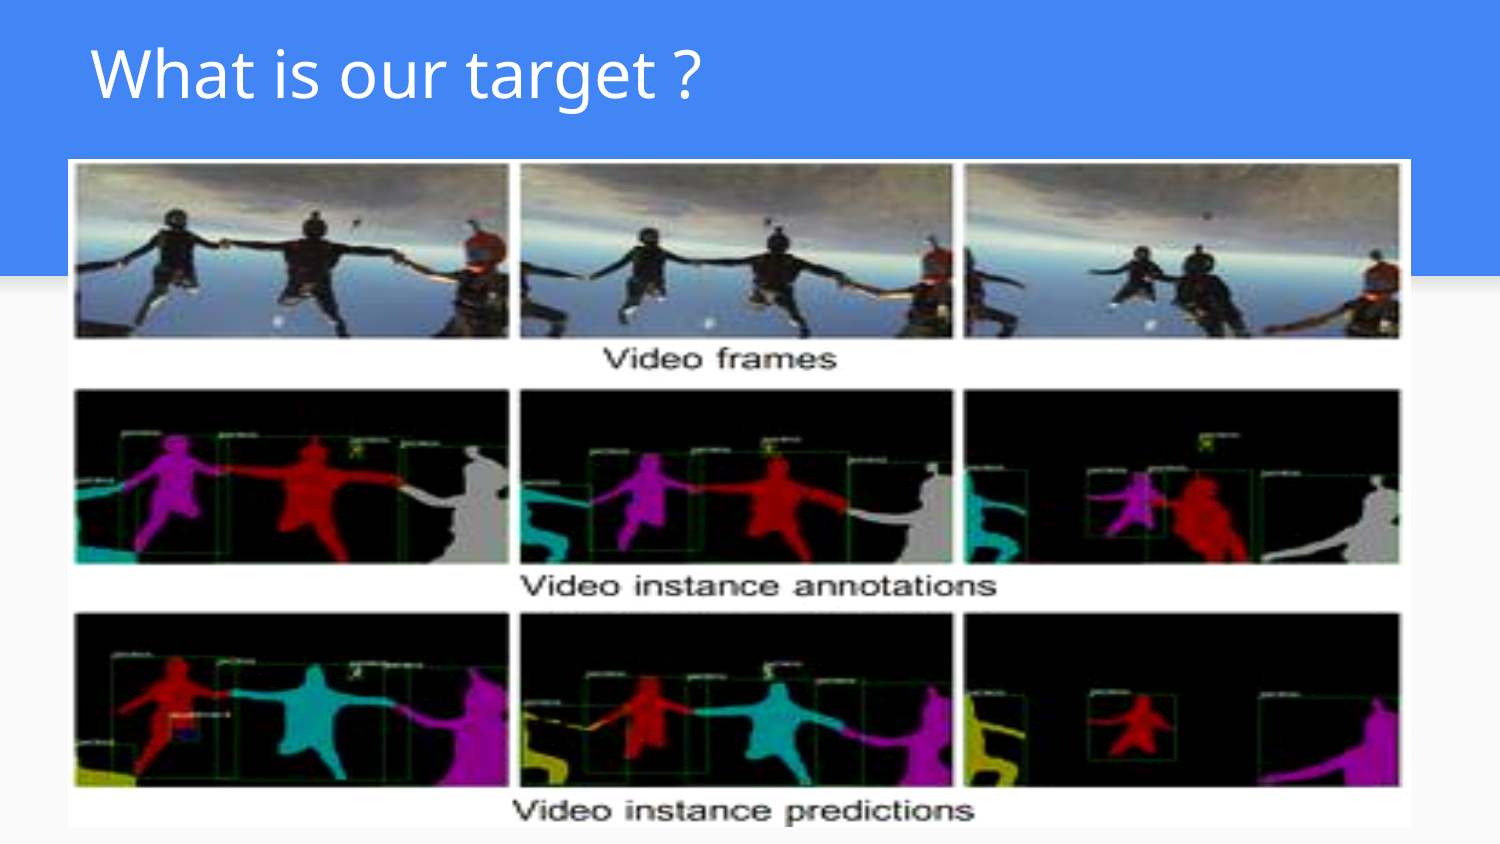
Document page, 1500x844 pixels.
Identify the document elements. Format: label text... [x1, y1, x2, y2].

picture [68, 159, 1411, 827]
title What is our target ? [75, 7, 1425, 134]
